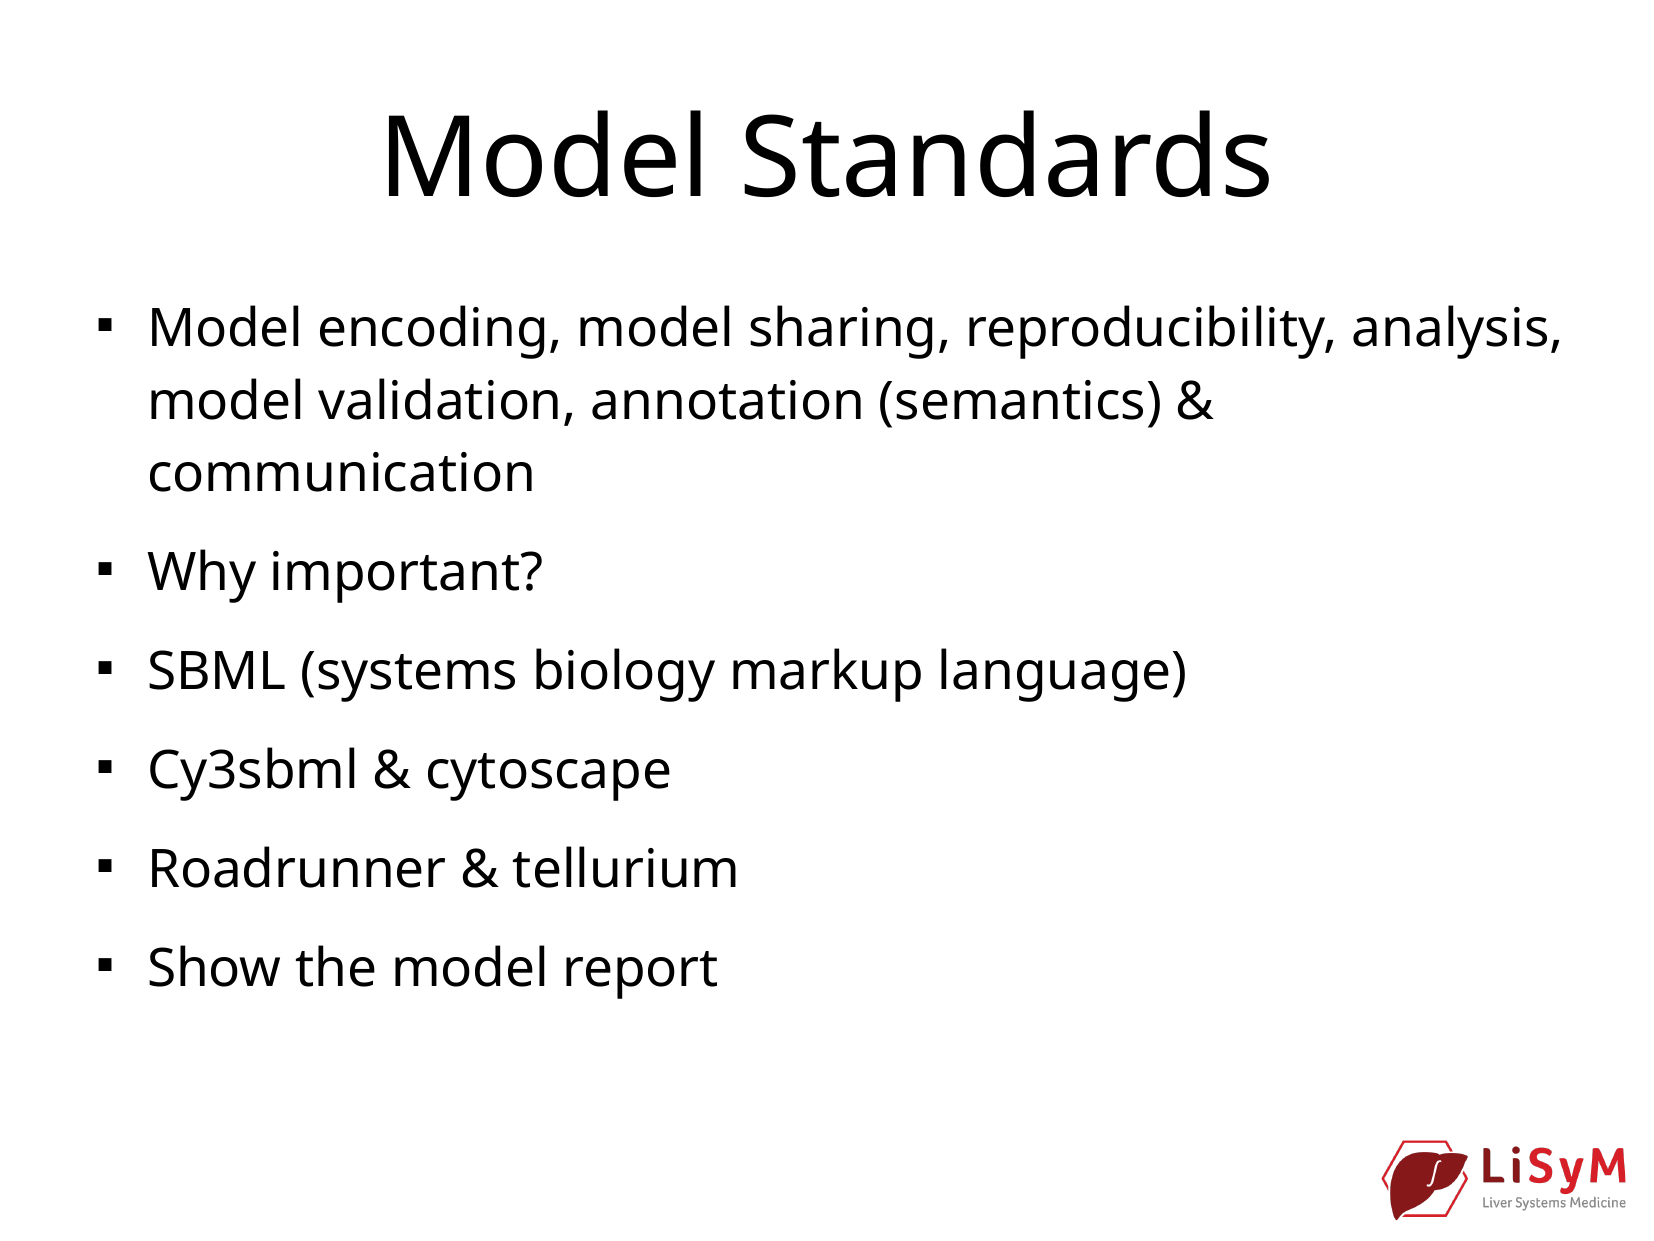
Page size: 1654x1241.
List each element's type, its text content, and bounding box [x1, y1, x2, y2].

title Model Standards [82, 49, 1571, 257]
picture [1380, 1139, 1627, 1222]
list Model encoding, model sharing, reproducibility, analysis, model validation, annotation (semantics) & communication Why important? SBML (systems biology markup language) Cy3sbml & cytoscape Roadrunner & tellurium Show the model report [82, 290, 1571, 1010]
